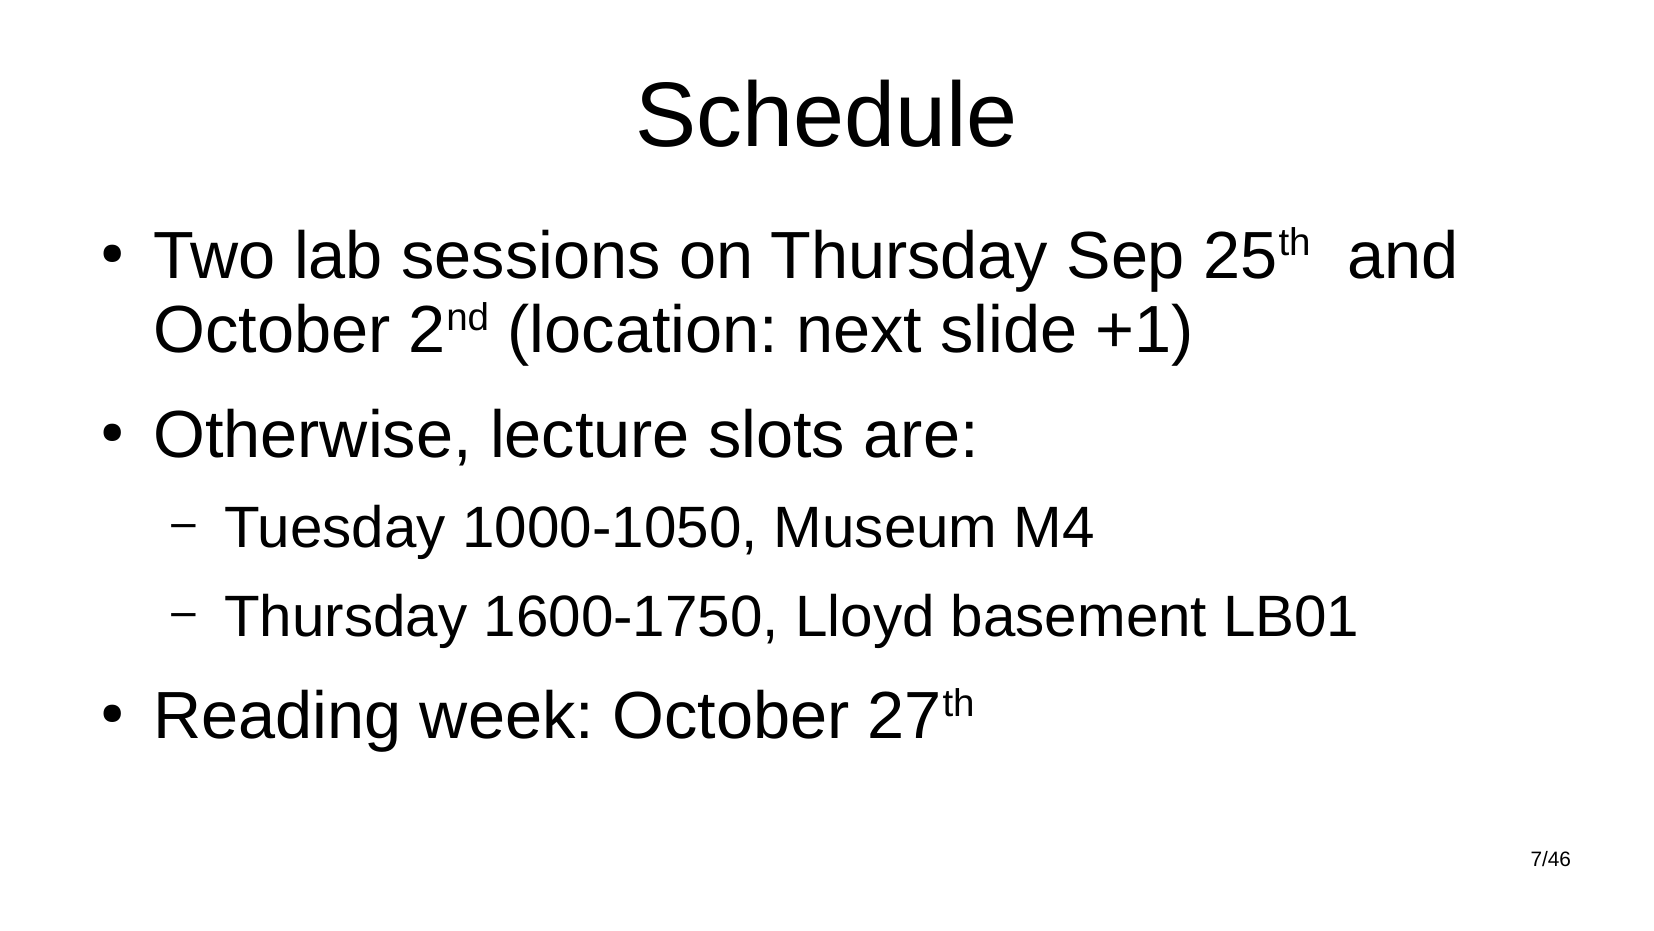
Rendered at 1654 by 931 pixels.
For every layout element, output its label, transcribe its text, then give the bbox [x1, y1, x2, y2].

list Two lab sessions on Thursday Sep 25th and October 2nd (location: next slide +1) Otherwise, lecture slots are: Tuesday 1000-1050, Museum M4 Thursday 1600-1750, Lloyd basement LB01 Reading week: October 27th [82, 217, 1571, 758]
title Schedule [82, 37, 1571, 193]
